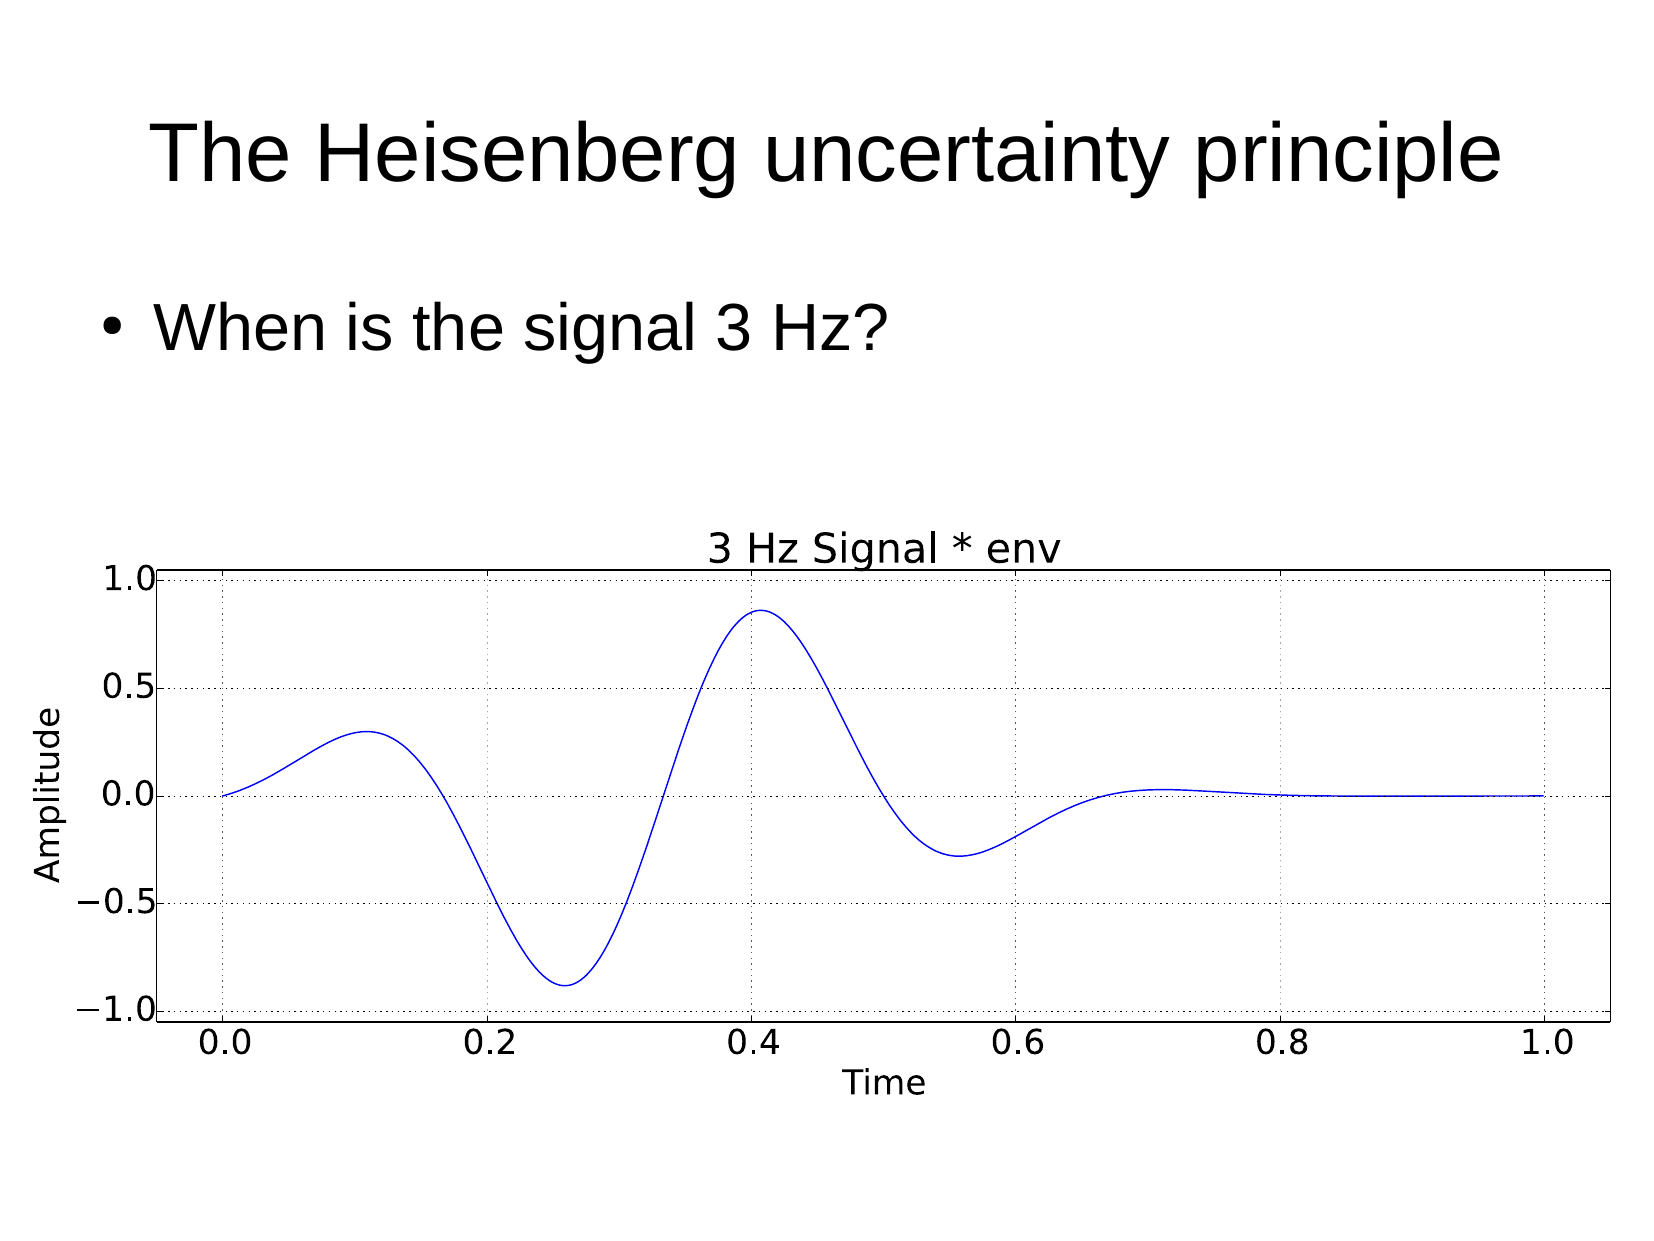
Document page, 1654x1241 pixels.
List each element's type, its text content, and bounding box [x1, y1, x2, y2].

picture [7, 495, 1653, 1116]
title The Heisenberg uncertainty principle [82, 49, 1571, 257]
list When is the signal 3 Hz? [82, 290, 1571, 495]
